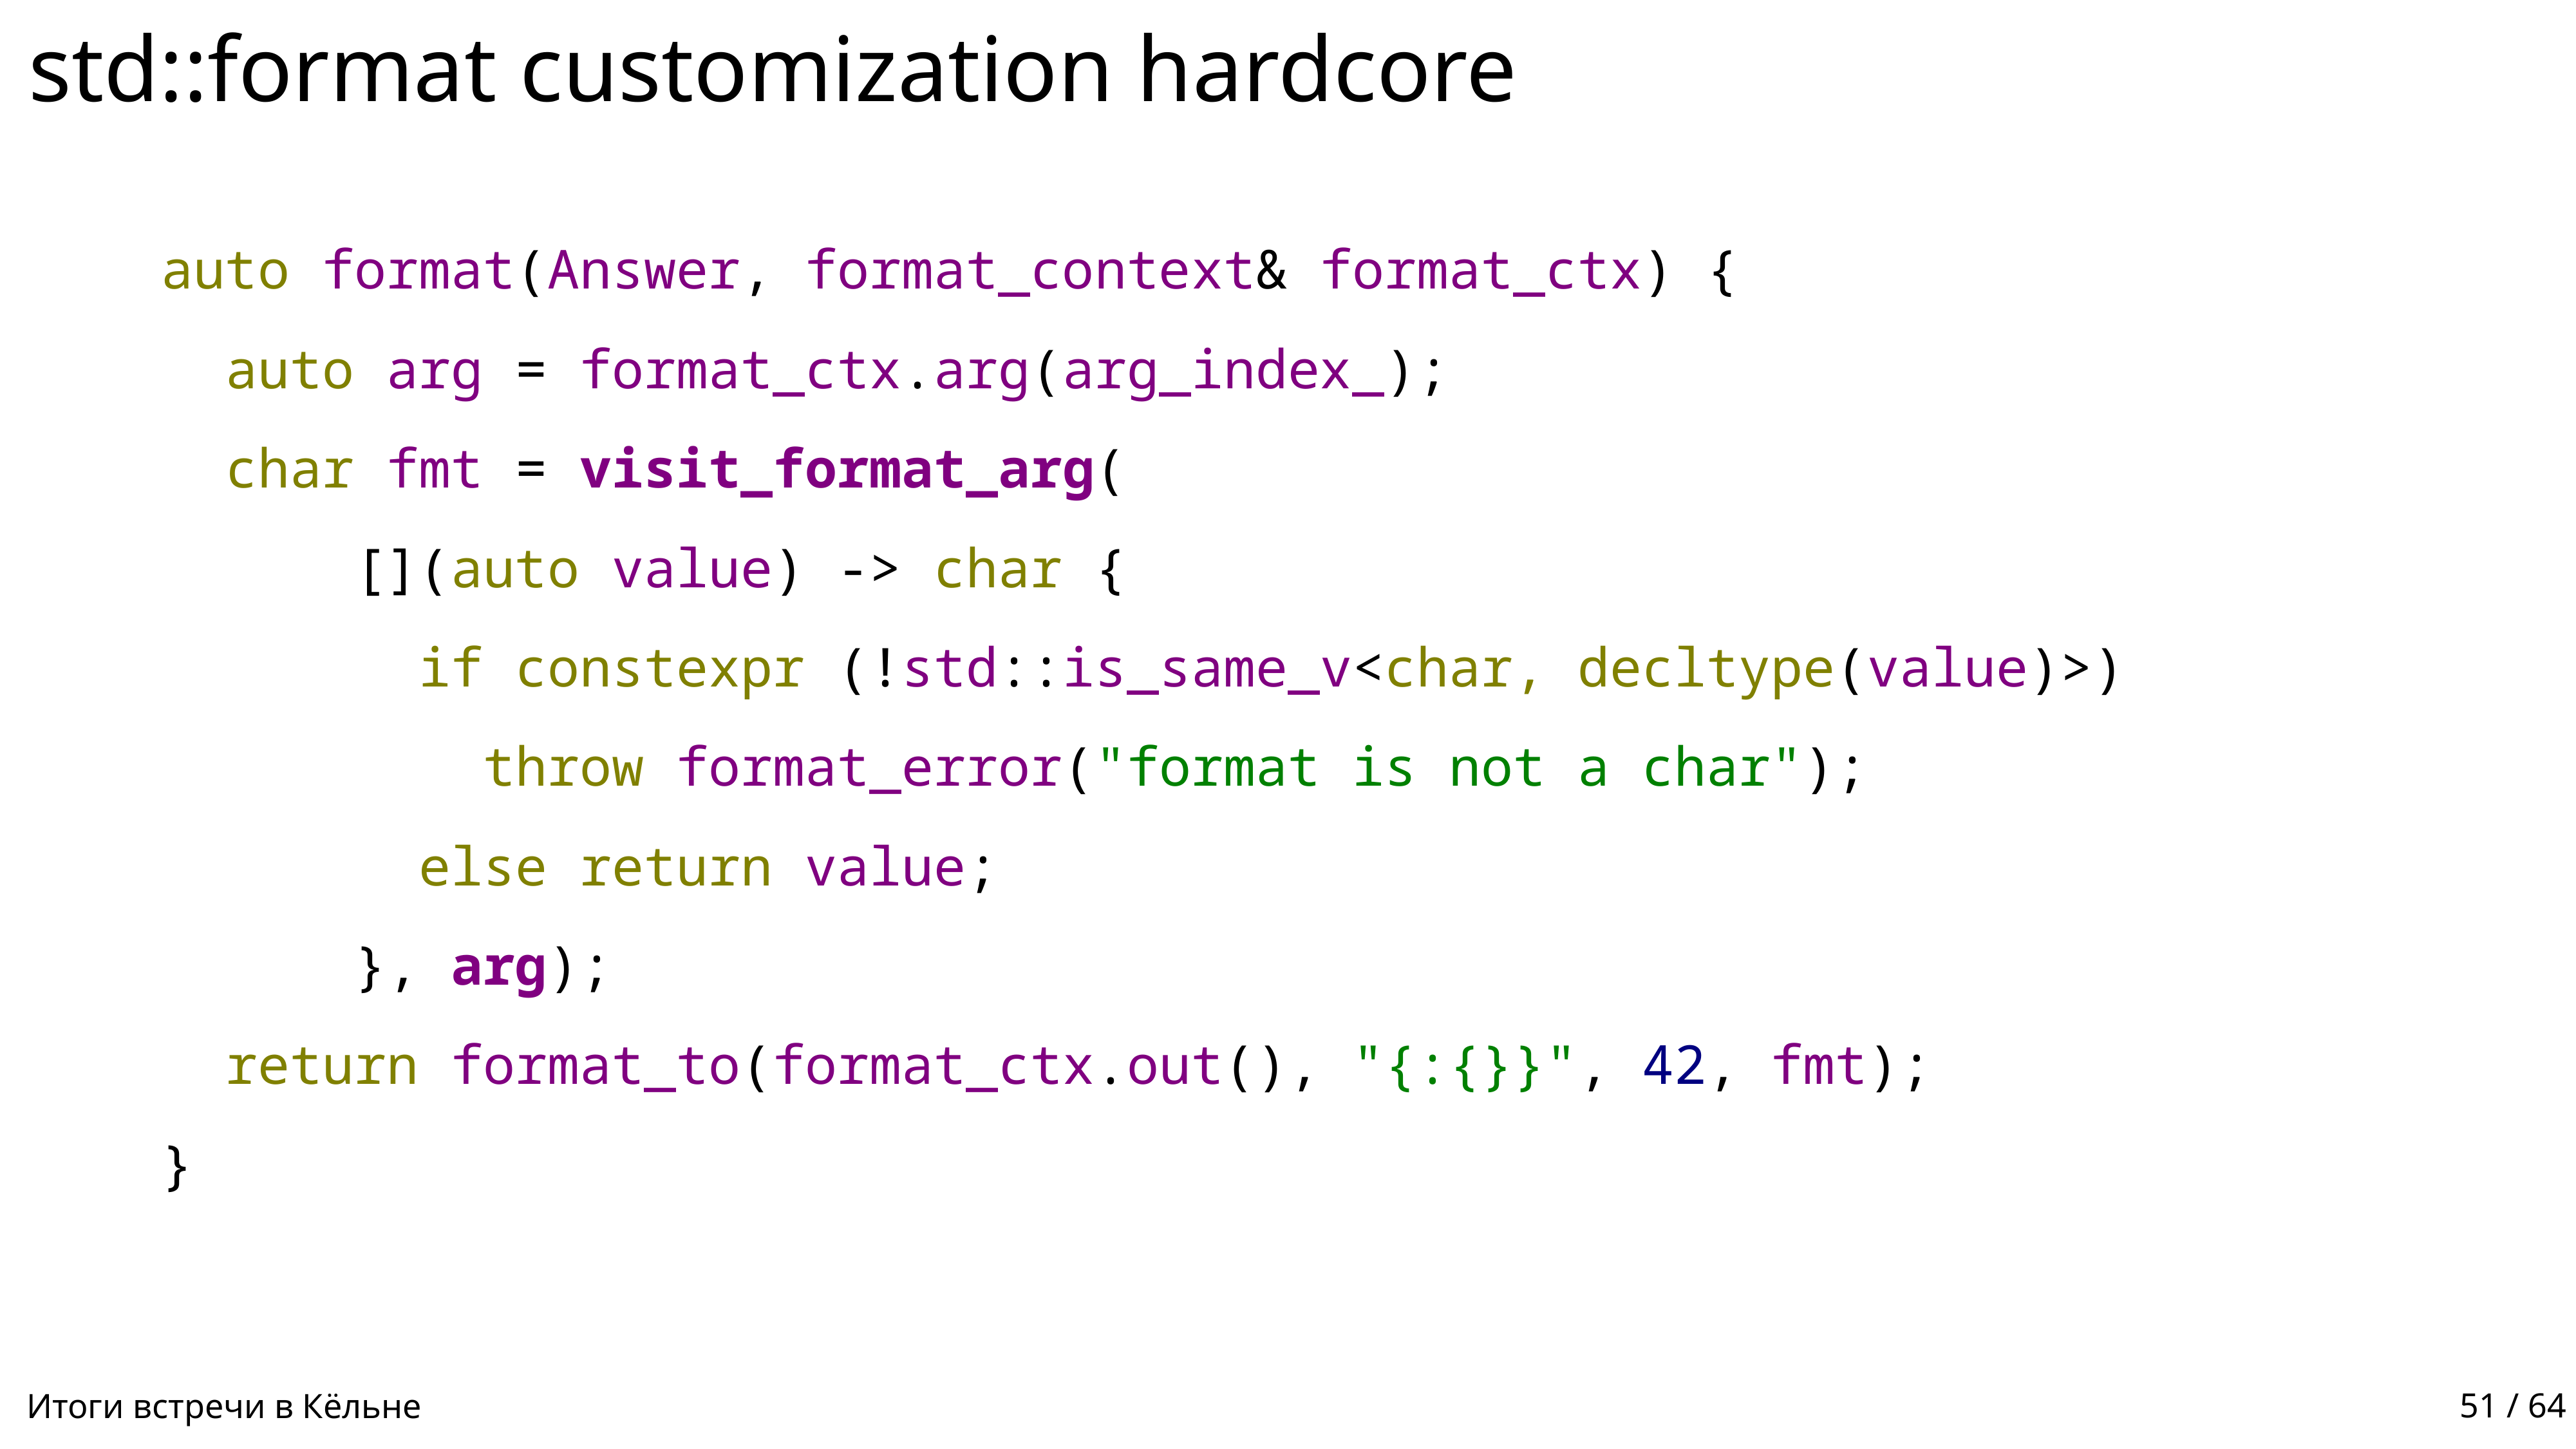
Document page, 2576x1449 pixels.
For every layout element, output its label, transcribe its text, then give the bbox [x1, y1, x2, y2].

list <number> / 64 [1479, 1376, 2576, 1431]
title std::format customization hardcore [19, 19, 2550, 155]
list auto format(Answer, format_context& format_ctx) { auto arg = format_ctx.arg(arg_index_); char fmt = visit_format_arg( [](auto value) -> char { if constexpr (!std::is_same_v<char, decltype(value)>) throw format_error("format is not a char"); else return value; }, arg); return format_to(format_ctx.out(), "{:{}}", 42, fmt); } [87, 214, 2550, 1382]
list Итоги встречи в Кёльне [17, 1376, 1114, 1431]
